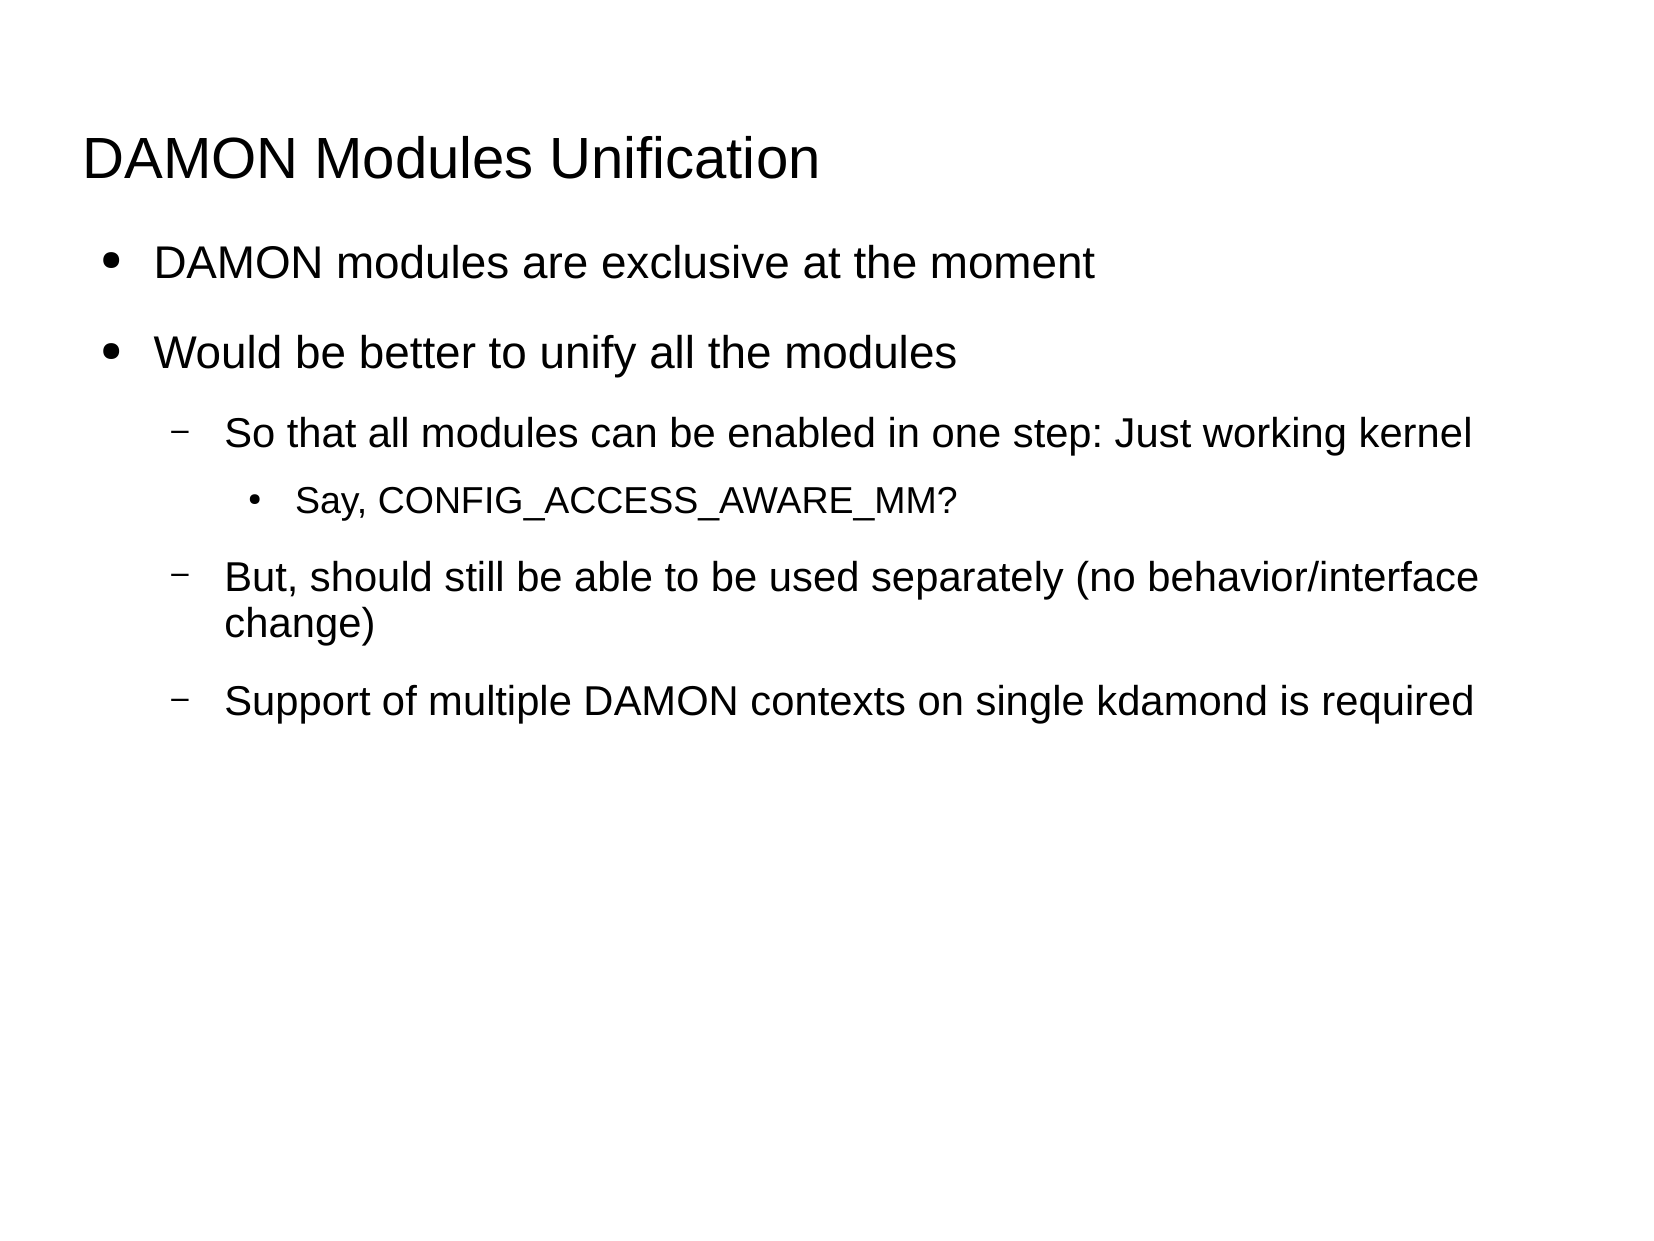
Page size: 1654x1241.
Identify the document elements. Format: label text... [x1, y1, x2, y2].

title DAMON Modules Unification [82, 108, 1571, 210]
list DAMON modules are exclusive at the moment Would be better to unify all the modules So that all modules can be enabled in one step: Just working kernel Say, CONFIG_ACCESS_AWARE_MM? But, should still be able to be used separately (no behavior/interface change) Support of multiple DAMON contexts on single kdamond is required [82, 236, 1571, 1111]
